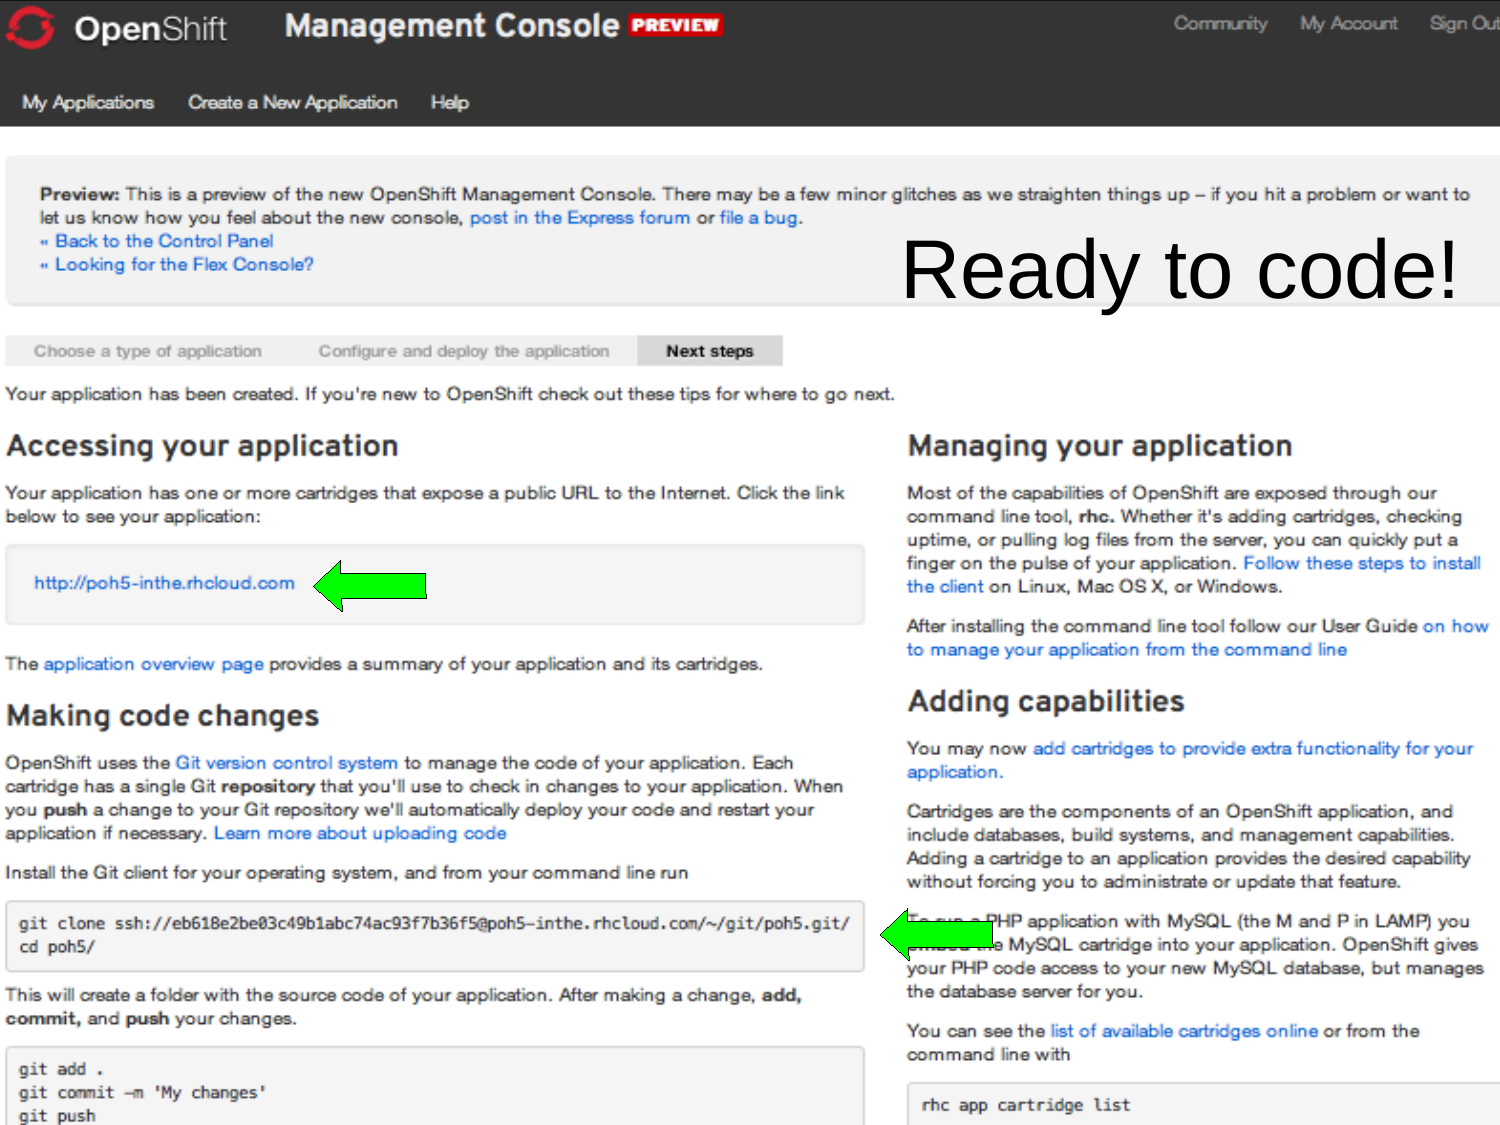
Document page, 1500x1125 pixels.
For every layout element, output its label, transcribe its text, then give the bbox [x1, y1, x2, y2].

text_box [313, 560, 427, 612]
picture [0, 0, 1500, 1125]
text_box [880, 908, 994, 961]
title Ready to code! [886, 147, 1500, 383]
